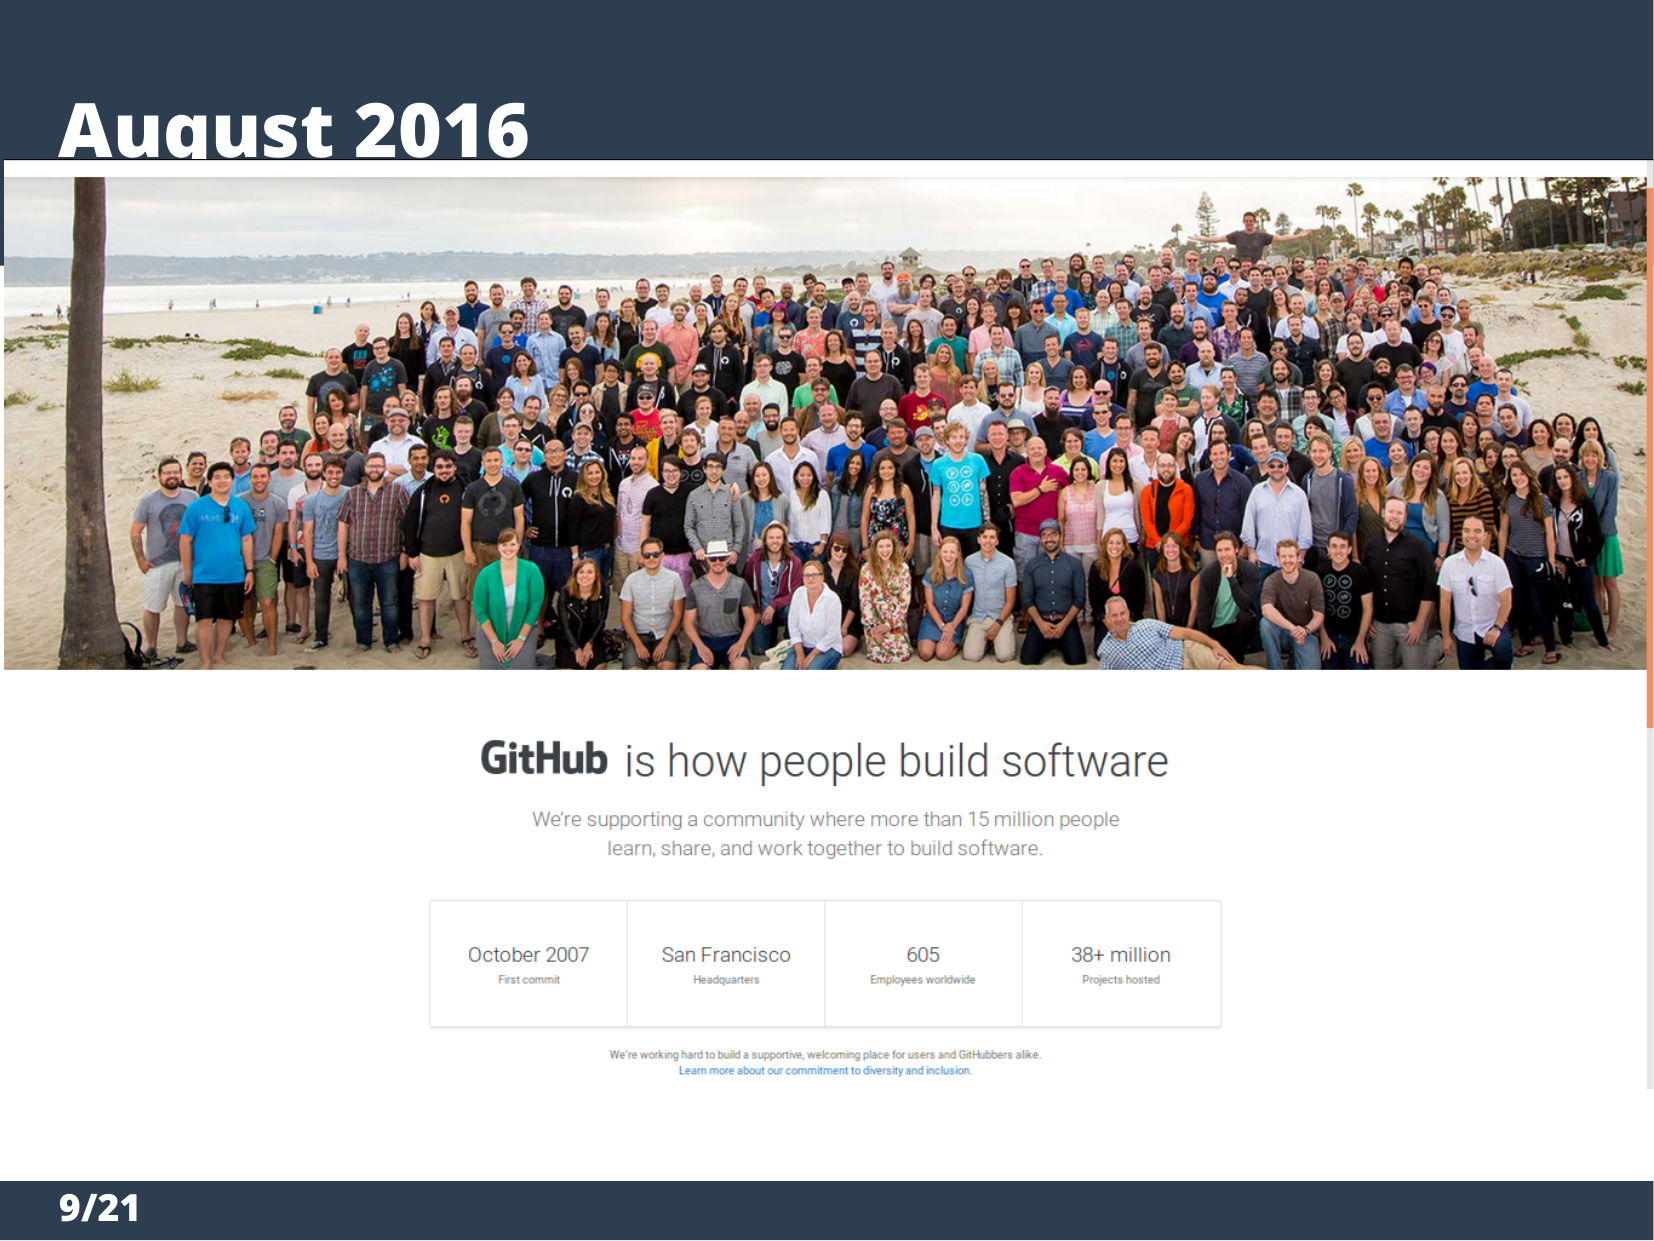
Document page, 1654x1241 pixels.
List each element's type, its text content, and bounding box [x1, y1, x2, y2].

title August 2016 [59, 49, 1595, 159]
picture [4, 159, 1654, 1089]
